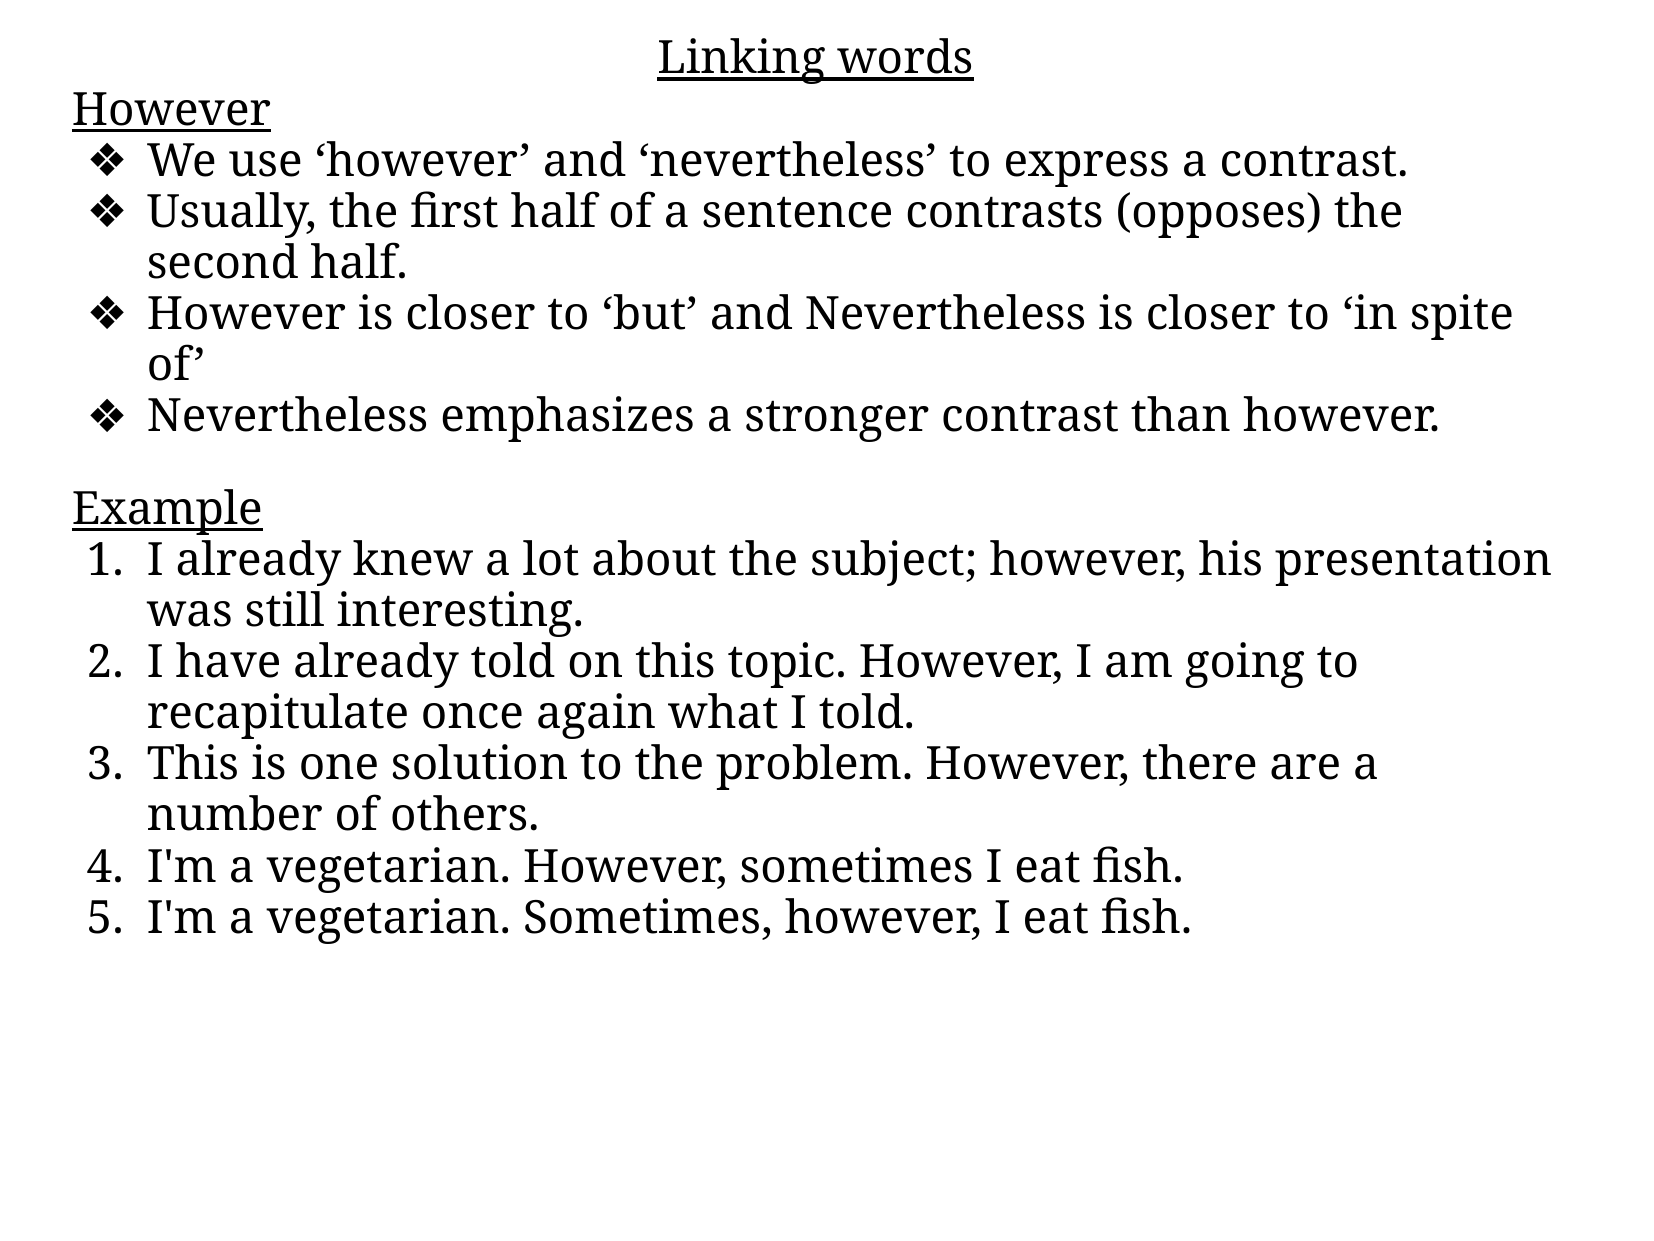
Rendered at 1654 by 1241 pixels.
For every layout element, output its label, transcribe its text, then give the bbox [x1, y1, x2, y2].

text_box Linking words However We use ‘however’ and ‘nevertheless’ to express a contrast. Usually, the first half of a sentence contrasts (opposes) the second half. However is closer to ‘but’ and Nevertheless is closer to ‘in spite of’ Nevertheless emphasizes a stronger contrast than however. Example I already knew a lot about the subject; however, his presentation was still interesting. I have already told on this topic. However, I am going to recapitulate once again what I told. This is one solution to the problem. However, there are a number of others. I'm a vegetarian. However, sometimes I eat fish. I'm a vegetarian. Sometimes, however, I eat fish. [71, 31, 1560, 1140]
